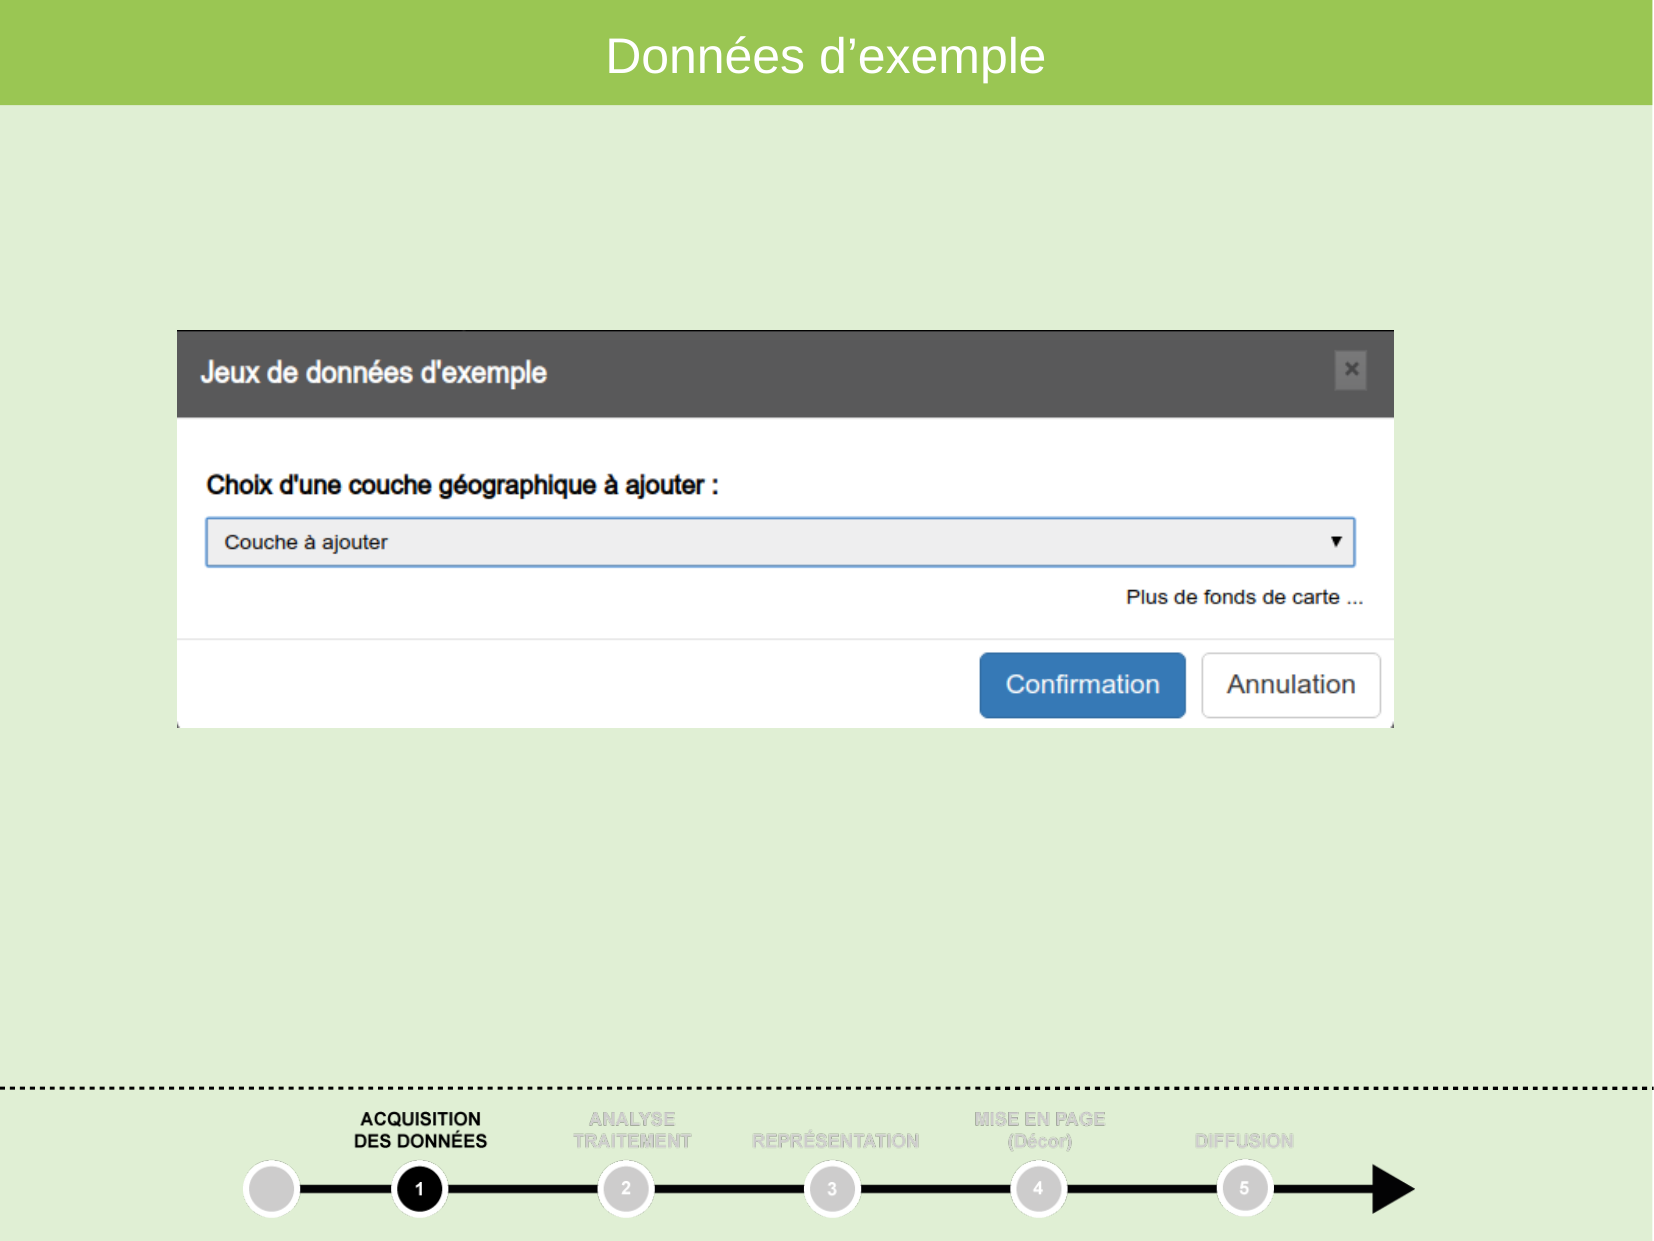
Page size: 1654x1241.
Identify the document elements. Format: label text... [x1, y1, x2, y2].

text_box Données d’exemple [82, 19, 1570, 88]
picture [177, 330, 1394, 728]
picture [243, 1109, 1415, 1218]
